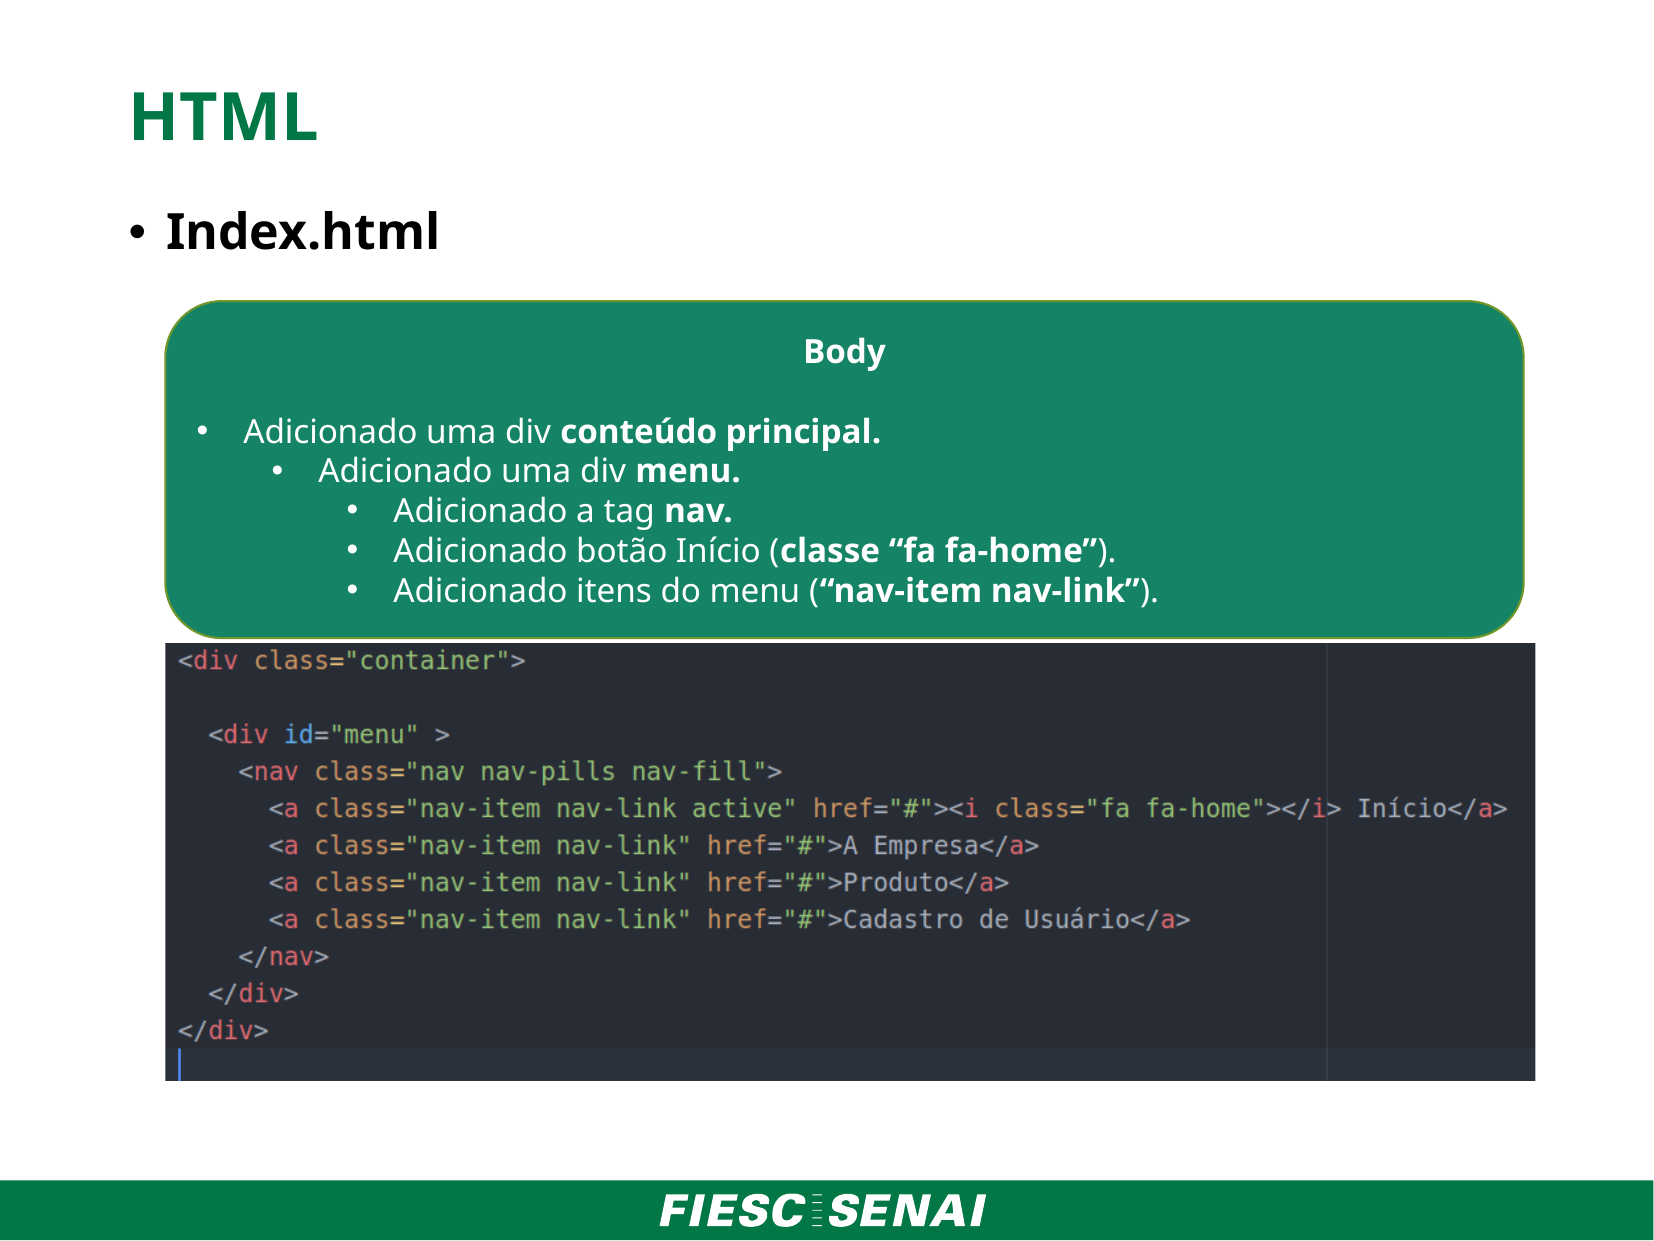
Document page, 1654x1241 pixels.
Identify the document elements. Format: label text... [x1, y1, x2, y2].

picture [165, 643, 1536, 1081]
title HTML [113, 39, 1540, 200]
text_box Body Adicionado uma div conteúdo principal. Adicionado uma div menu. Adicionado a tag nav. Adicionado botão Início (classe “fa fa-home”). Adicionado itens do menu (“nav-item nav-link”). [165, 301, 1524, 639]
list Index.html [113, 200, 1540, 1117]
